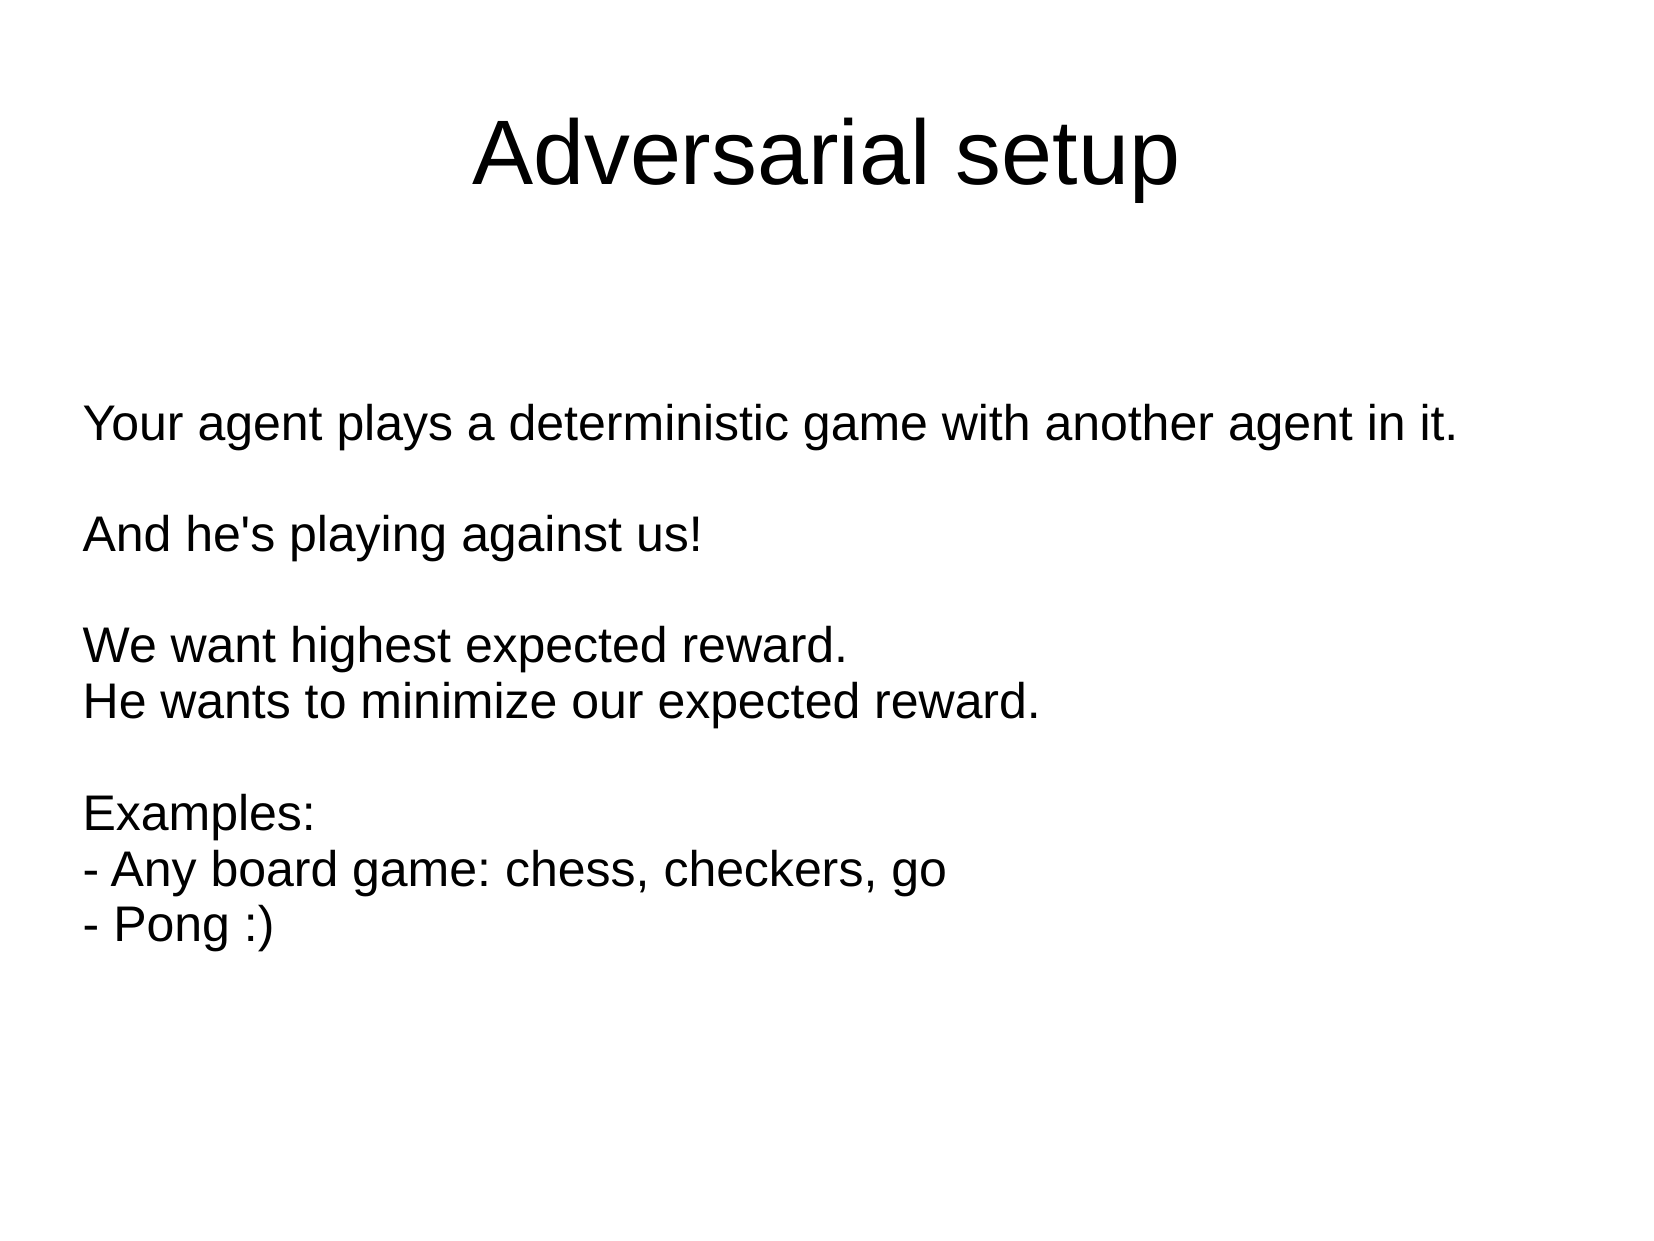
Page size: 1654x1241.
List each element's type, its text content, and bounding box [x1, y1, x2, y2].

subtitle Your agent plays a deterministic game with another agent in it. And he's playing against us! We want highest expected reward. He wants to minimize our expected reward. Examples: - Any board game: chess, checkers, go - Pong :) [82, 313, 1495, 1034]
title Adversarial setup [82, 49, 1571, 257]
